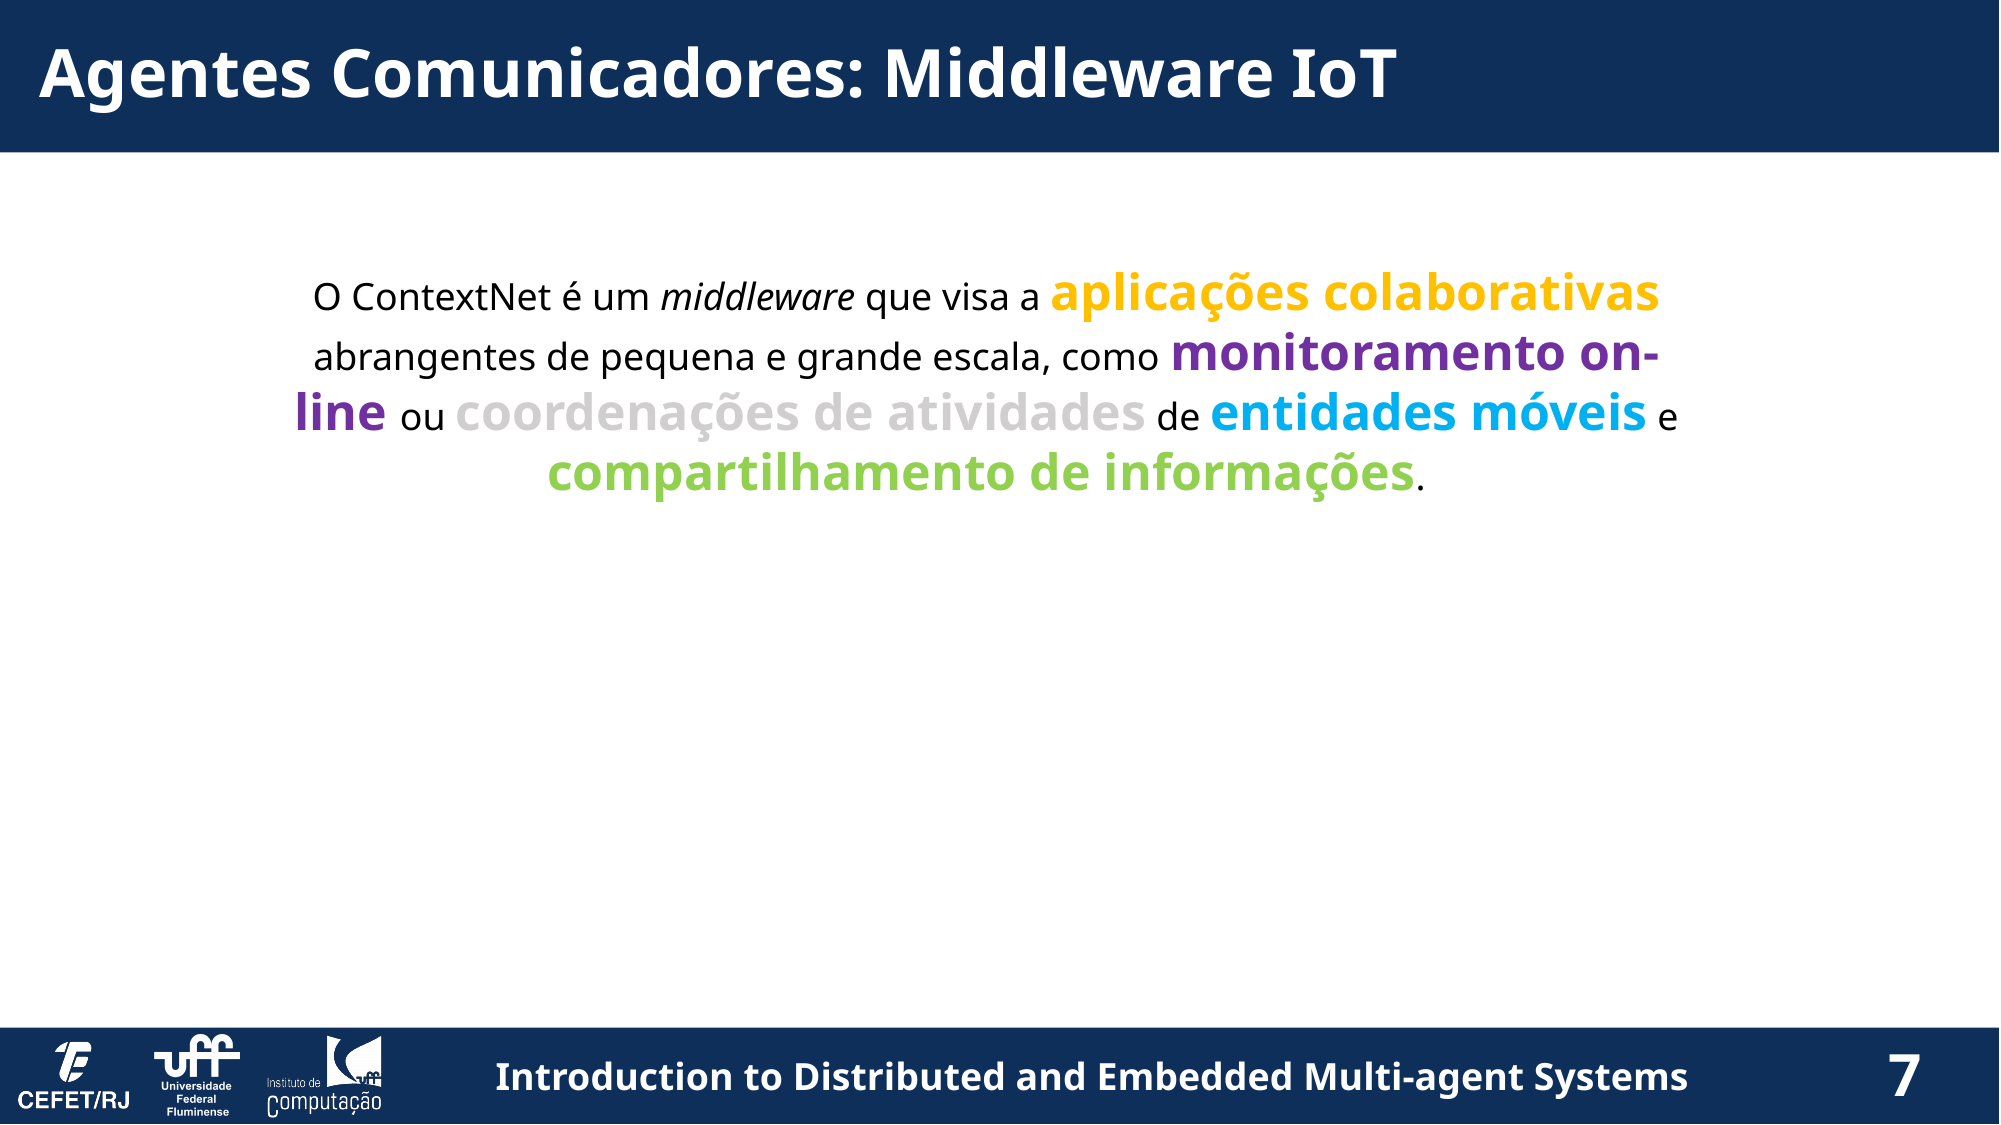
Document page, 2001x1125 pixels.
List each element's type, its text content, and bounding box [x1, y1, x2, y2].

text_box Agentes Comunicadores: Middleware IoT [25, 23, 1999, 119]
picture [18, 1021, 129, 1125]
picture [153, 1033, 241, 1121]
text_box O ContextNet é um middleware que visa a aplicações colaborativas abrangentes de pequena e grande escala, como monitoramento on-line ou coordenações de atividades de entidades móveis e compartilhamento de informações. [268, 253, 1705, 509]
picture [265, 1033, 383, 1118]
